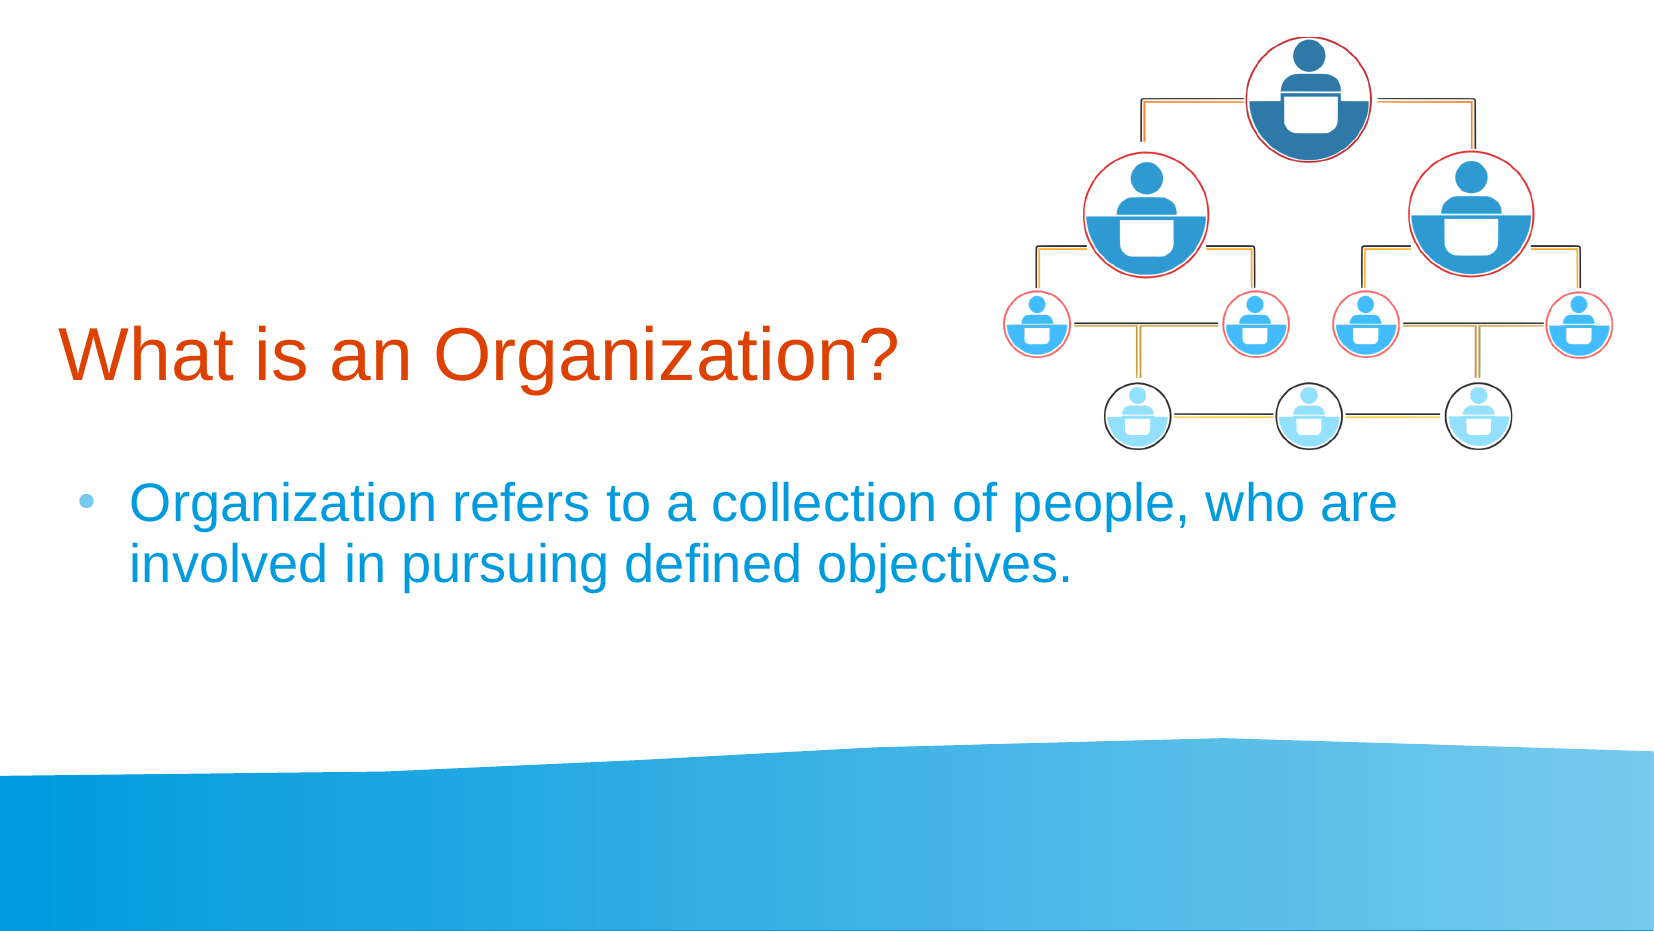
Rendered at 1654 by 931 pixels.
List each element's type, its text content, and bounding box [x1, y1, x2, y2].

title What is an Organization? [0, 265, 1477, 443]
list Organization refers to a collection of people, who are involved in pursuing defined objectives. [59, 472, 1595, 739]
picture [1003, 37, 1613, 451]
